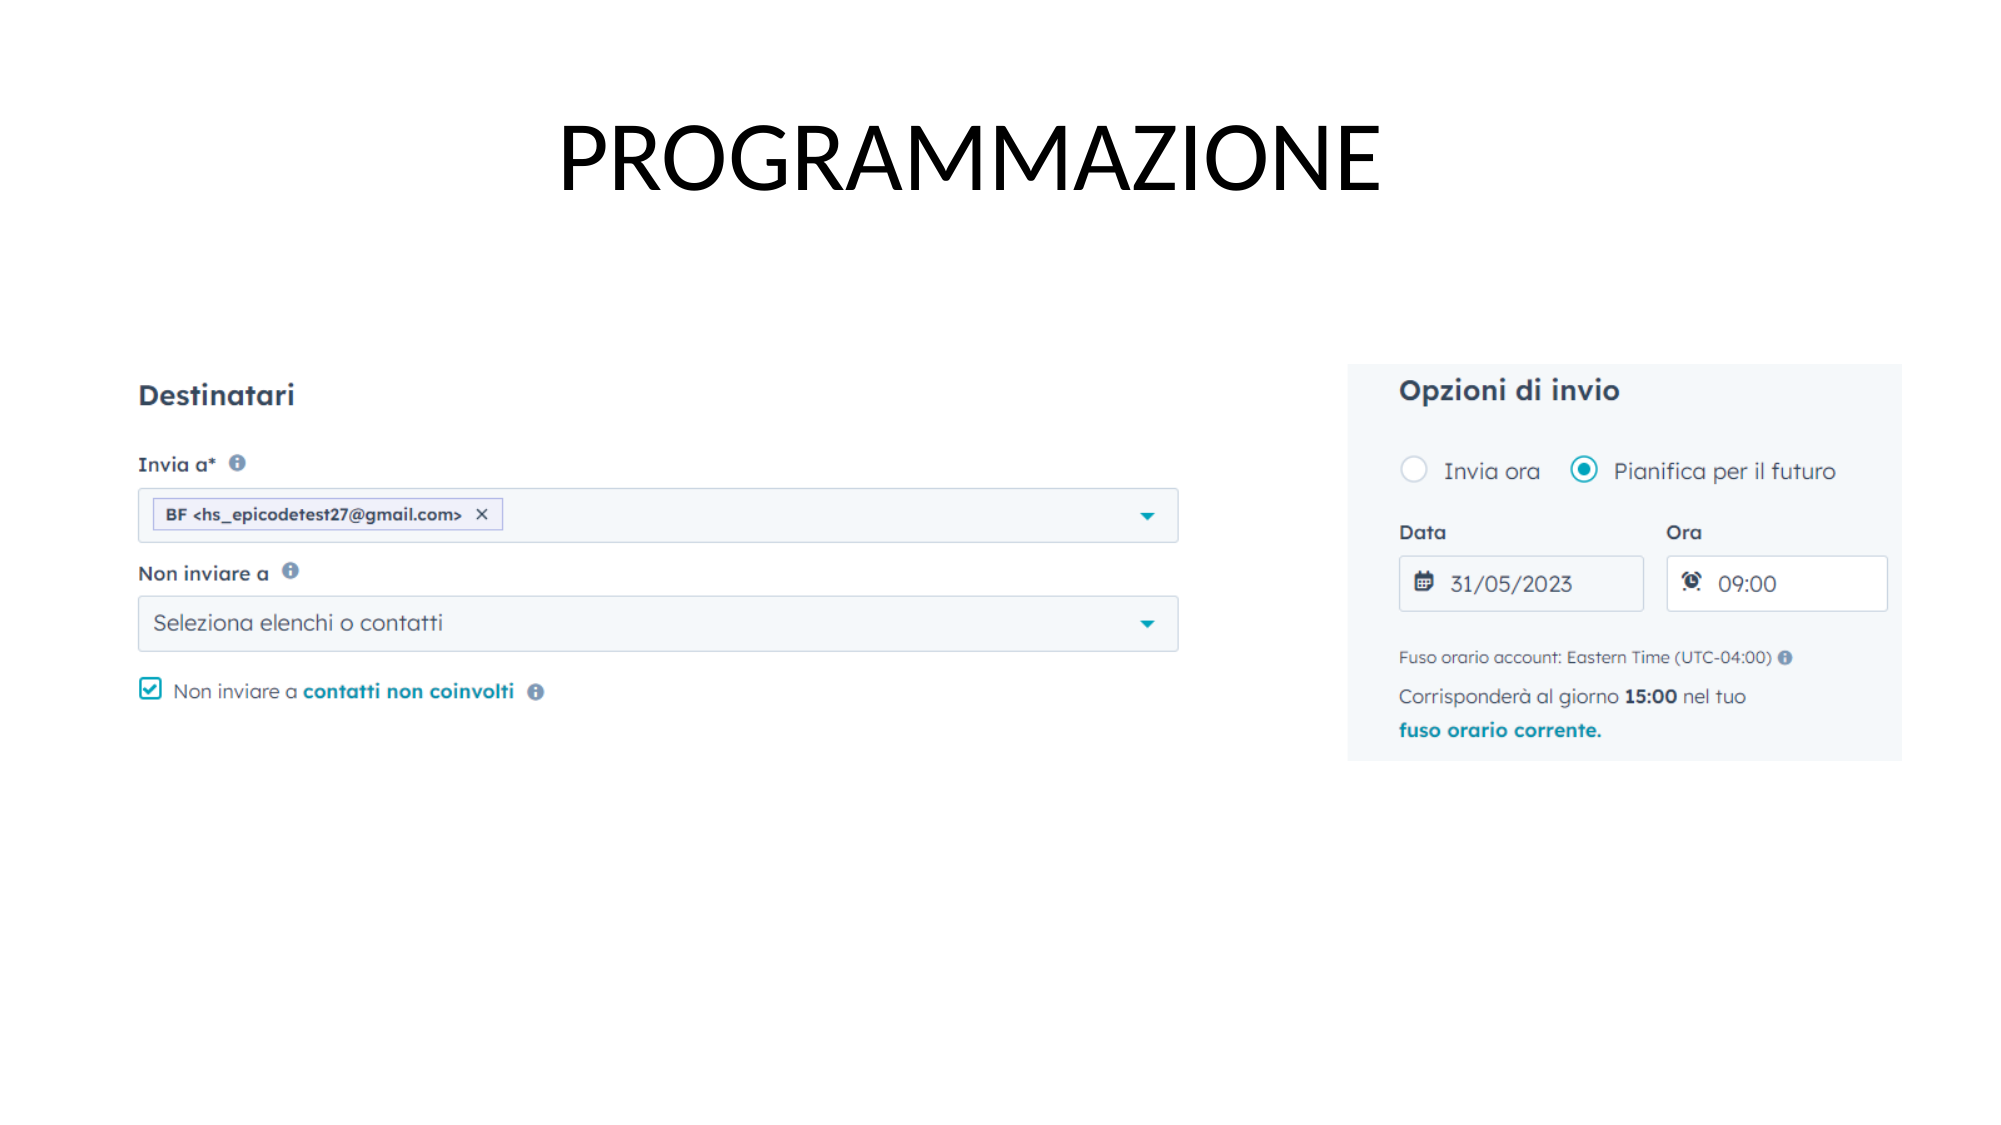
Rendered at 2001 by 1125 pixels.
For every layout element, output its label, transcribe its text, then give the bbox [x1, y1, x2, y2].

text_box PROGRAMMAZIONE [197, 82, 1744, 219]
picture [98, 364, 1902, 761]
